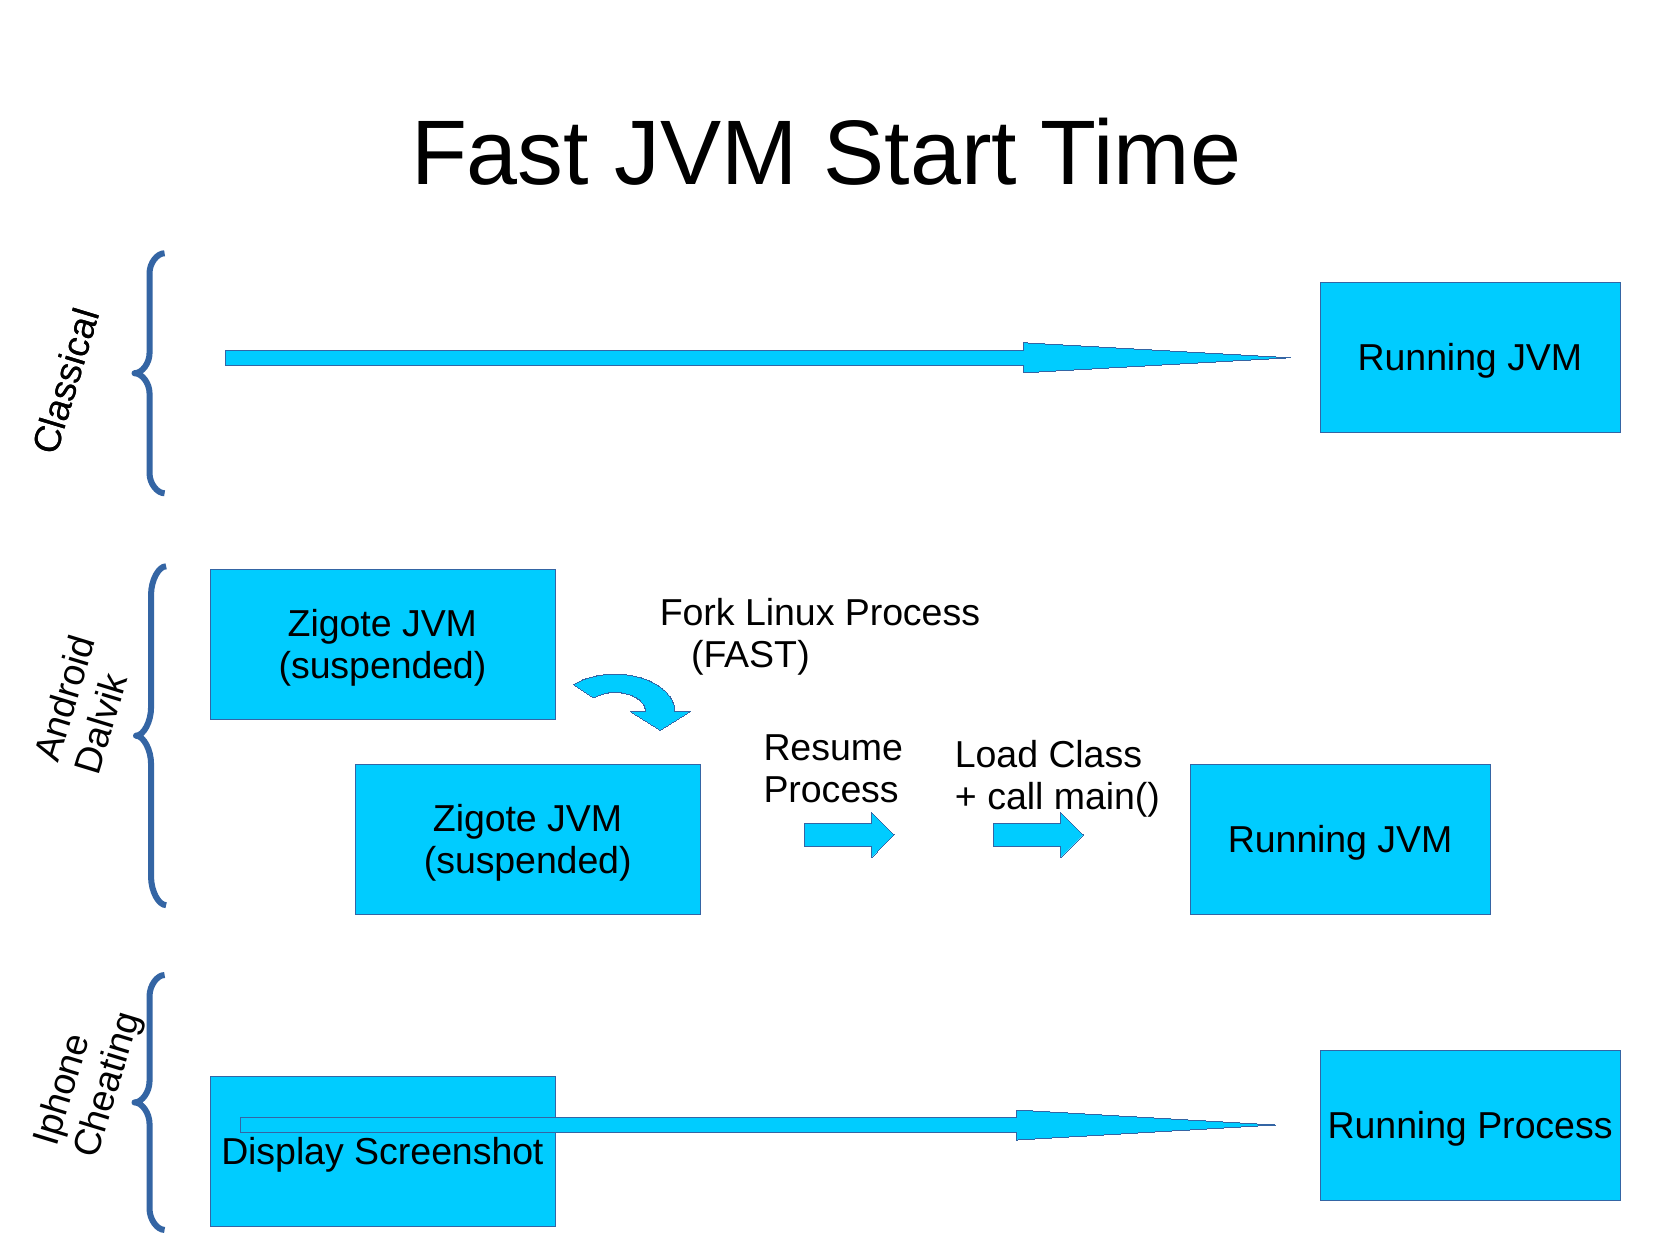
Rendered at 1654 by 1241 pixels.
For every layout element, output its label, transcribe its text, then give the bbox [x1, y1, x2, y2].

title Fast JVM Start Time [82, 49, 1571, 257]
text_box Iphone Cheating [12, 978, 160, 1179]
text_box [573, 674, 691, 731]
text_box Classical [12, 287, 119, 476]
text_box [240, 1110, 1276, 1141]
text_box Zigote JVM (suspended) [210, 569, 556, 720]
text_box Running JVM [1190, 764, 1491, 915]
text_box Running Process [1320, 1050, 1621, 1201]
text_box Fork Linux Process (FAST) [645, 584, 996, 683]
text_box [804, 818, 895, 858]
text_box Display Screenshot [210, 1076, 556, 1227]
text_box Android Dalvik [13, 604, 158, 795]
text_box Zigote JVM (suspended) [355, 764, 701, 915]
text_box Load Class + call main() [940, 725, 1175, 825]
text_box Resume Process [748, 718, 918, 818]
text_box Running JVM [1320, 282, 1621, 433]
text_box [225, 342, 1291, 373]
text_box [993, 825, 1084, 858]
